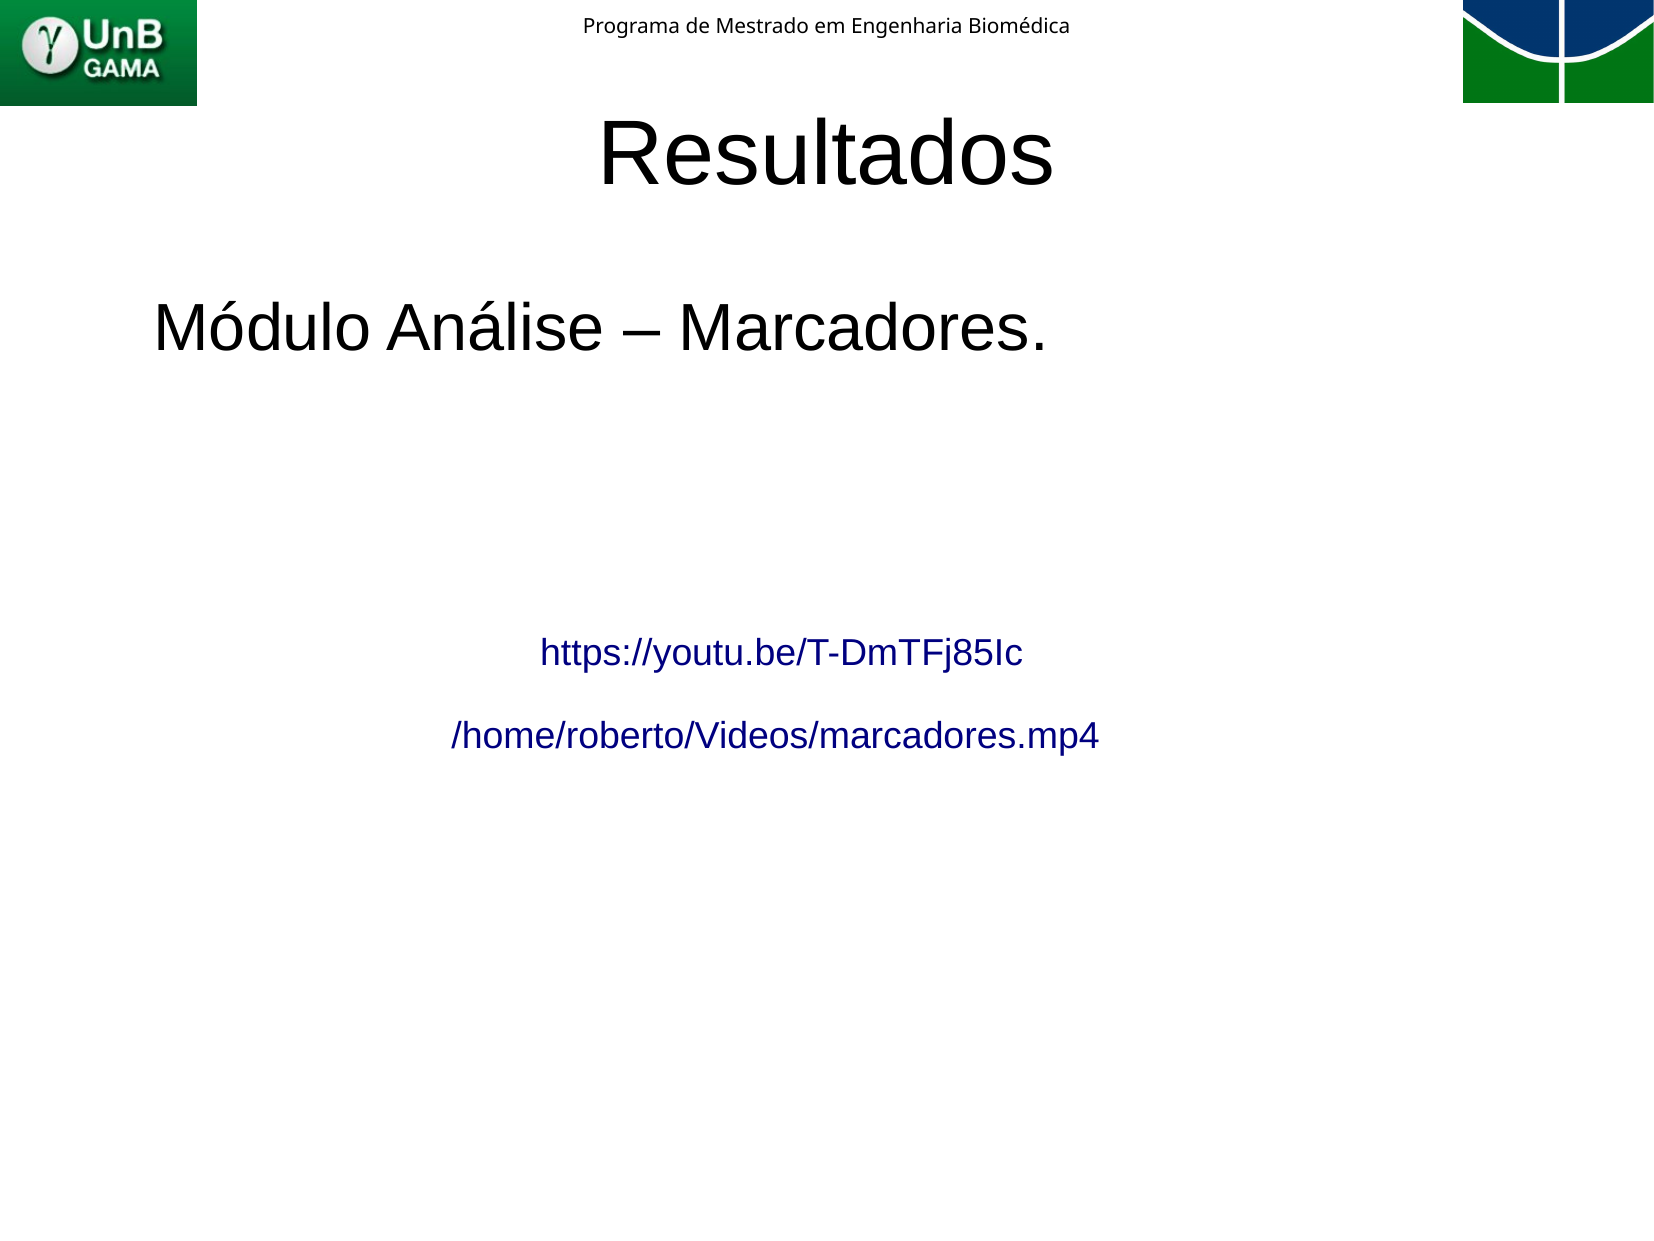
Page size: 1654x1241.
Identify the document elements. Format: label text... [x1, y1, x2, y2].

list Módulo Análise – Marcadores. [82, 290, 1571, 1010]
text_box https://youtu.be/T-DmTFj85Ic [525, 623, 1132, 695]
picture [0, 0, 197, 106]
picture [1463, 0, 1654, 103]
text_box /home/roberto/Videos/marcadores.mp4 [436, 707, 1221, 779]
title Resultados [82, 49, 1571, 257]
